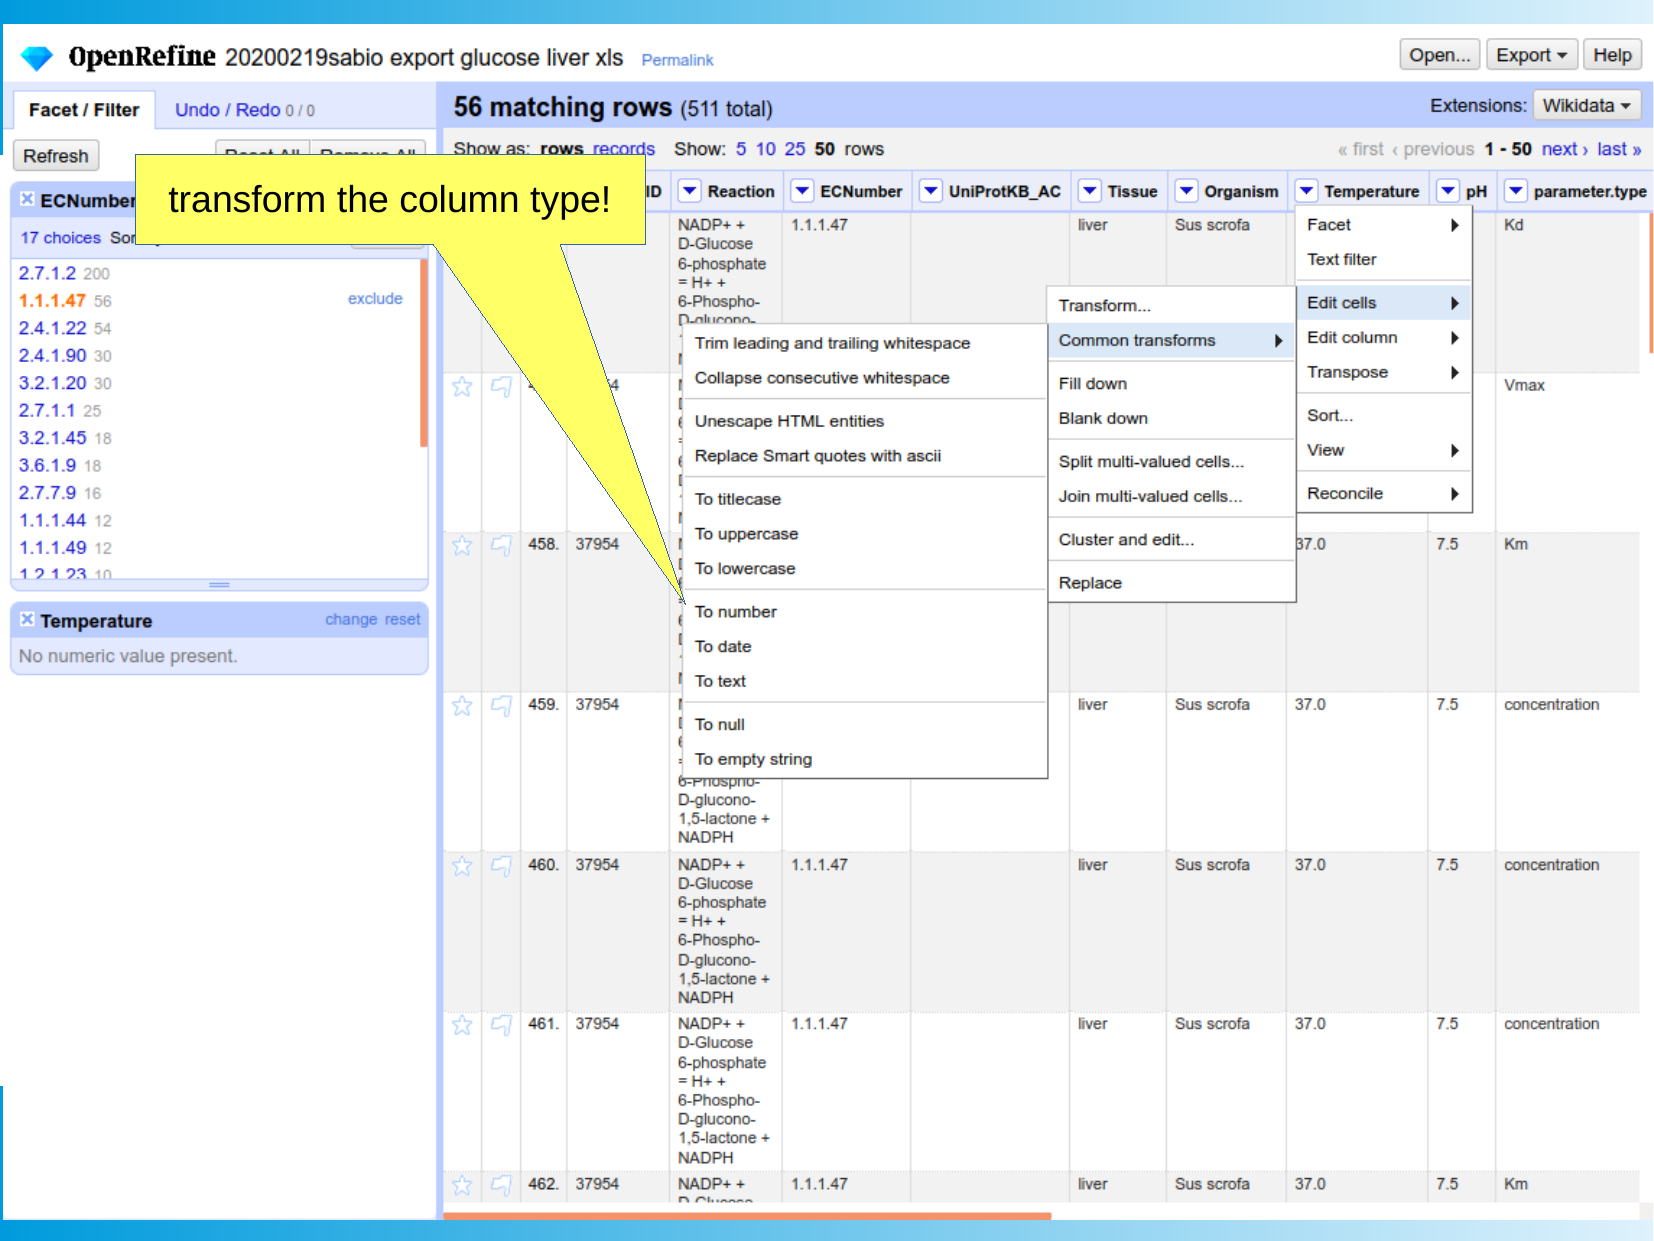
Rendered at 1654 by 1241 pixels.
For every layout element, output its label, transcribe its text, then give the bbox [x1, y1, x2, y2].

picture [3, 0, 1654, 1241]
text_box transform the column type! [135, 154, 686, 605]
